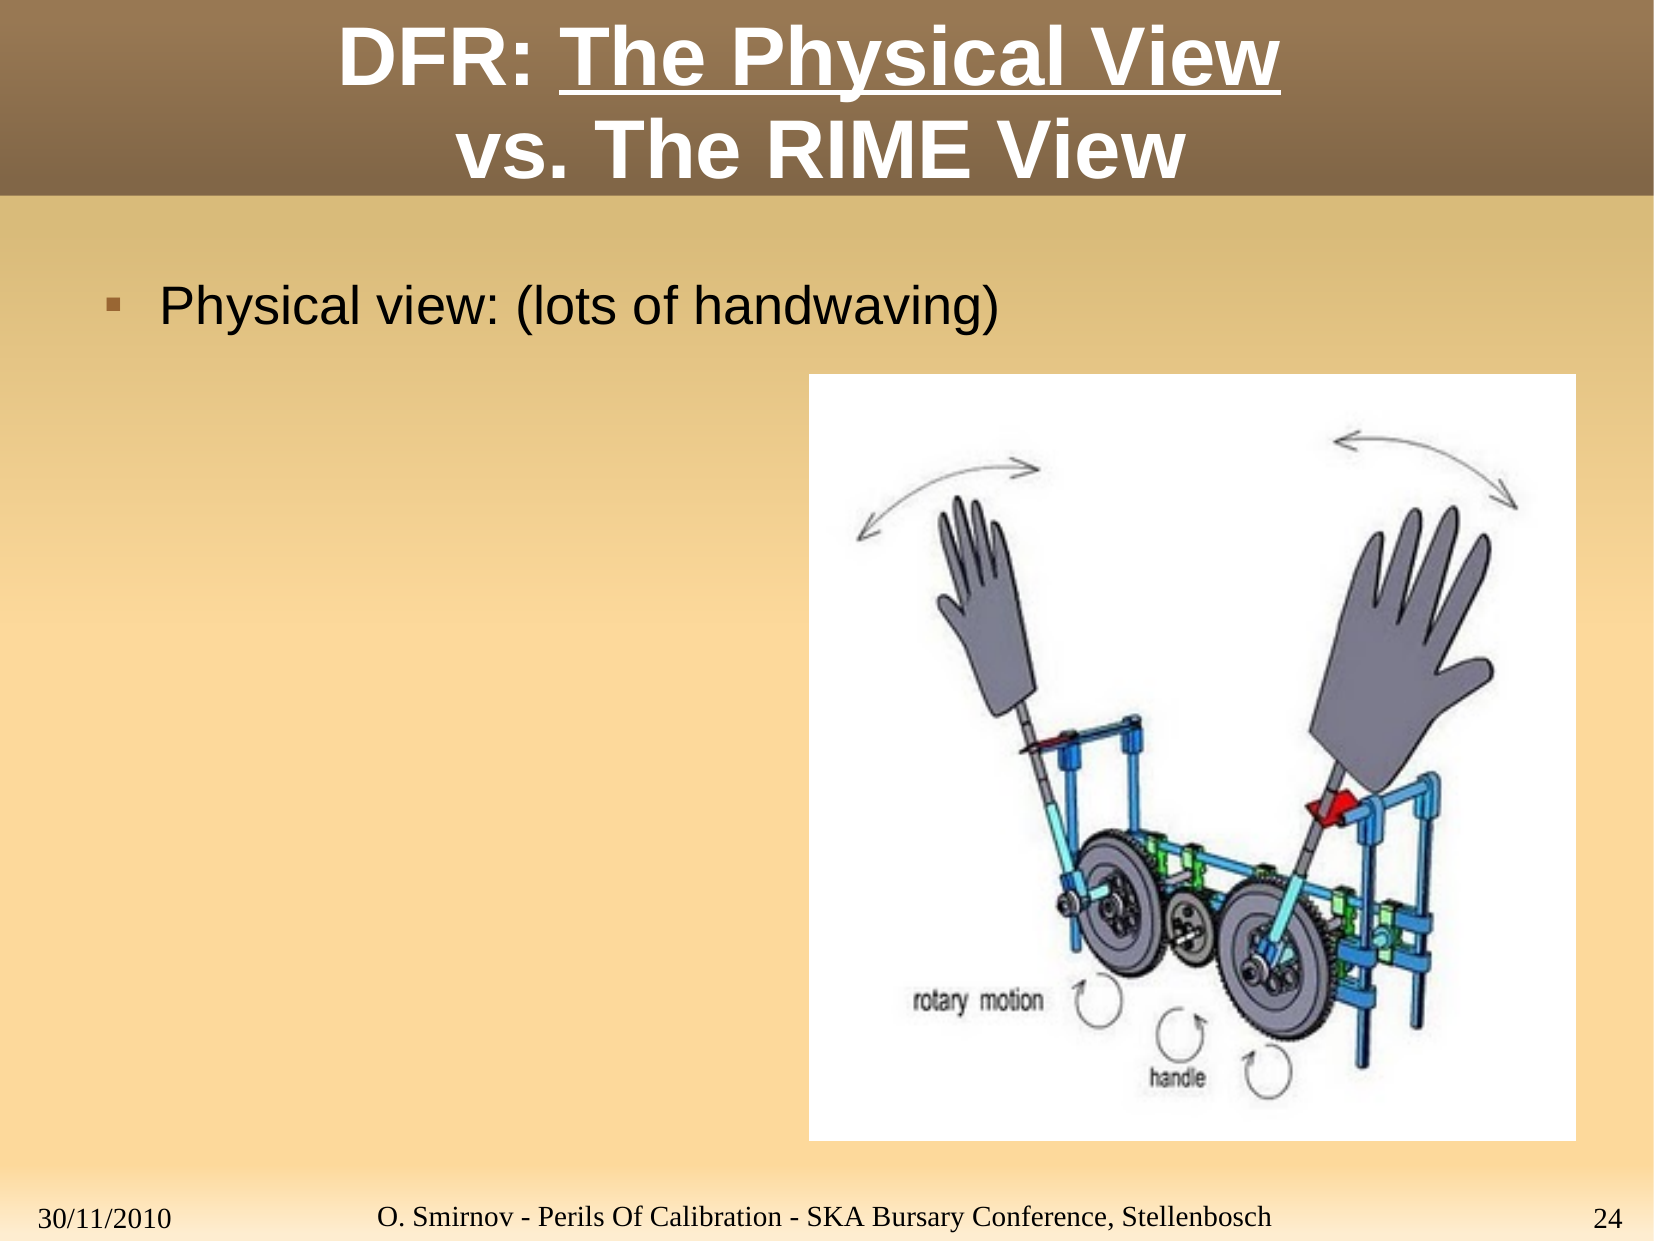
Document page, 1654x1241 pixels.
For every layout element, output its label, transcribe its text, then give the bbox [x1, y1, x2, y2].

picture [0, 0, 1654, 1241]
title DFR: The Physical View vs. The RIME View [76, 0, 1565, 208]
list Physical view: (lots of handwaving) [88, 275, 1502, 1095]
